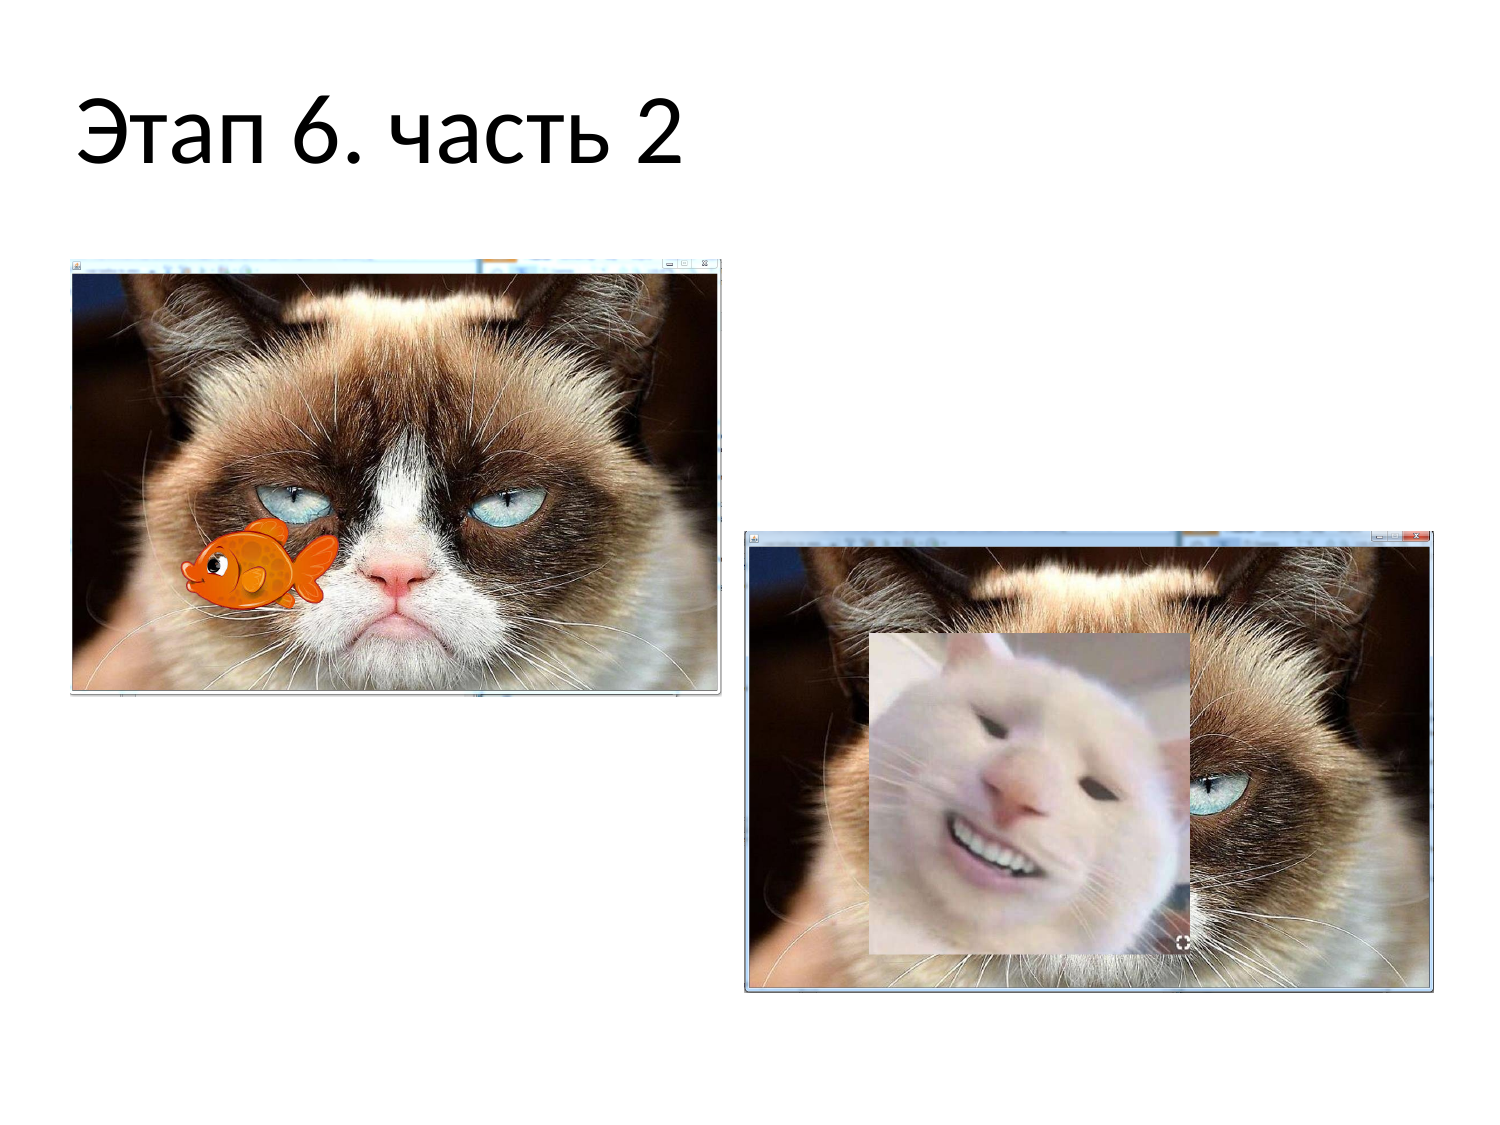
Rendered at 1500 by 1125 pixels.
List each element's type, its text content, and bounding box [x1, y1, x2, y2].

picture [70, 259, 722, 697]
title Этап 6. часть 2 [75, 45, 1425, 233]
picture [744, 531, 1434, 993]
